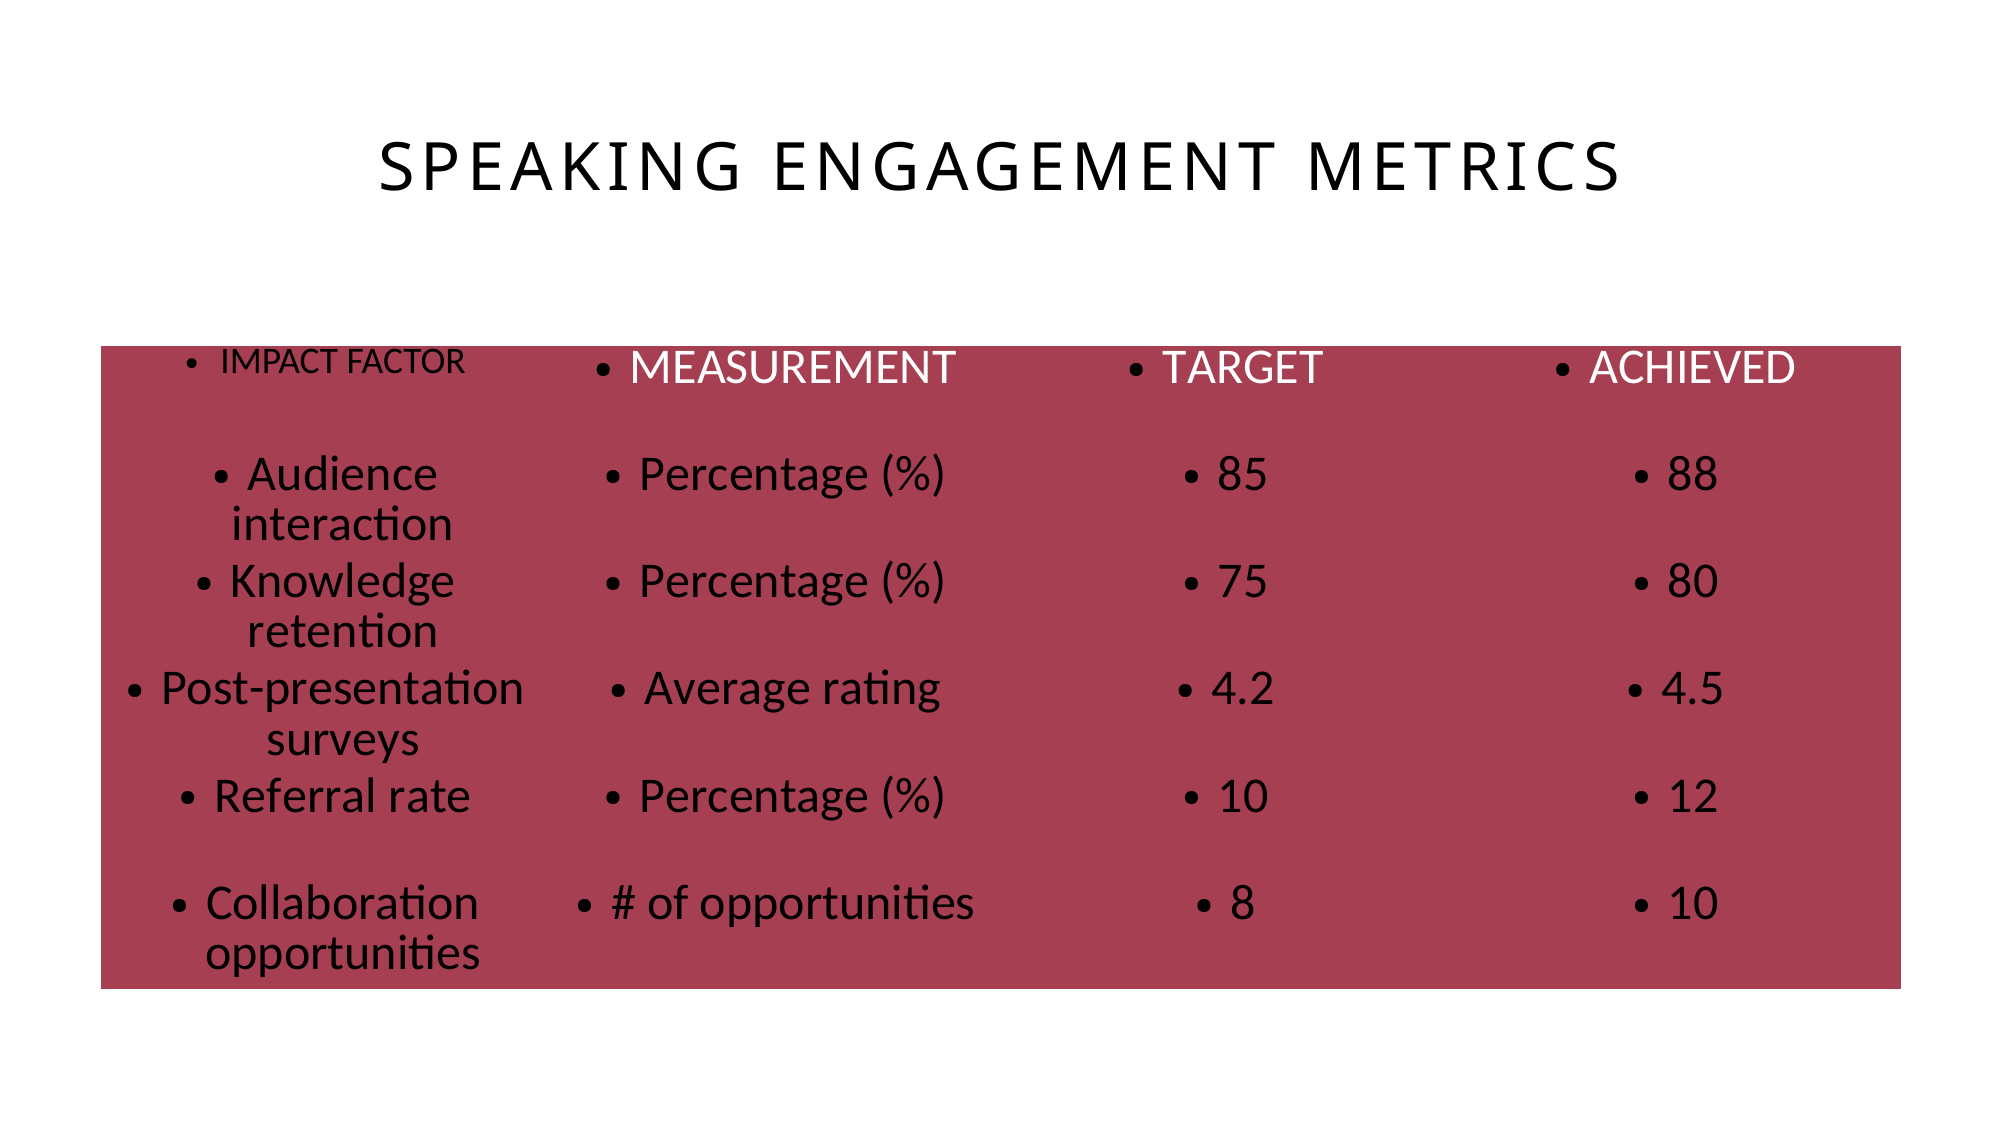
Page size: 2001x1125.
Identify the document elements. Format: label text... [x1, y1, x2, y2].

table_cell 80 [1451, 560, 1901, 667]
table_cell 10 [1001, 775, 1451, 882]
table_cell Post-presentation surveys [101, 667, 551, 775]
table_cell Knowledge retention [101, 560, 551, 667]
title SPEAKING ENGAGEMENT METRICS [137, 59, 1863, 278]
table_cell Referral rate [101, 775, 551, 882]
table_cell 4.5 [1451, 667, 1901, 775]
table_cell Average rating [551, 667, 1001, 775]
table_cell Collaboration opportunities [101, 882, 551, 989]
table_cell 8 [1001, 882, 1451, 989]
table_header IMPACT FACTOR [101, 346, 551, 453]
table_cell 12 [1451, 775, 1901, 882]
table_cell Percentage (%) [551, 560, 1001, 667]
table_cell Percentage (%) [551, 453, 1001, 560]
table_cell Percentage (%) [551, 775, 1001, 882]
table_cell Audience interaction [101, 453, 551, 560]
table_cell 75 [1001, 560, 1451, 667]
table_cell # of opportunities [551, 882, 1001, 989]
table_header ACHIEVED [1451, 346, 1901, 453]
table_cell 88 [1451, 453, 1901, 560]
table_cell 10 [1451, 882, 1901, 989]
table_cell 4.2 [1001, 667, 1451, 775]
table_header TARGET [1001, 346, 1451, 453]
table_header MEASUREMENT [551, 346, 1001, 453]
table_cell 85 [1001, 453, 1451, 560]
